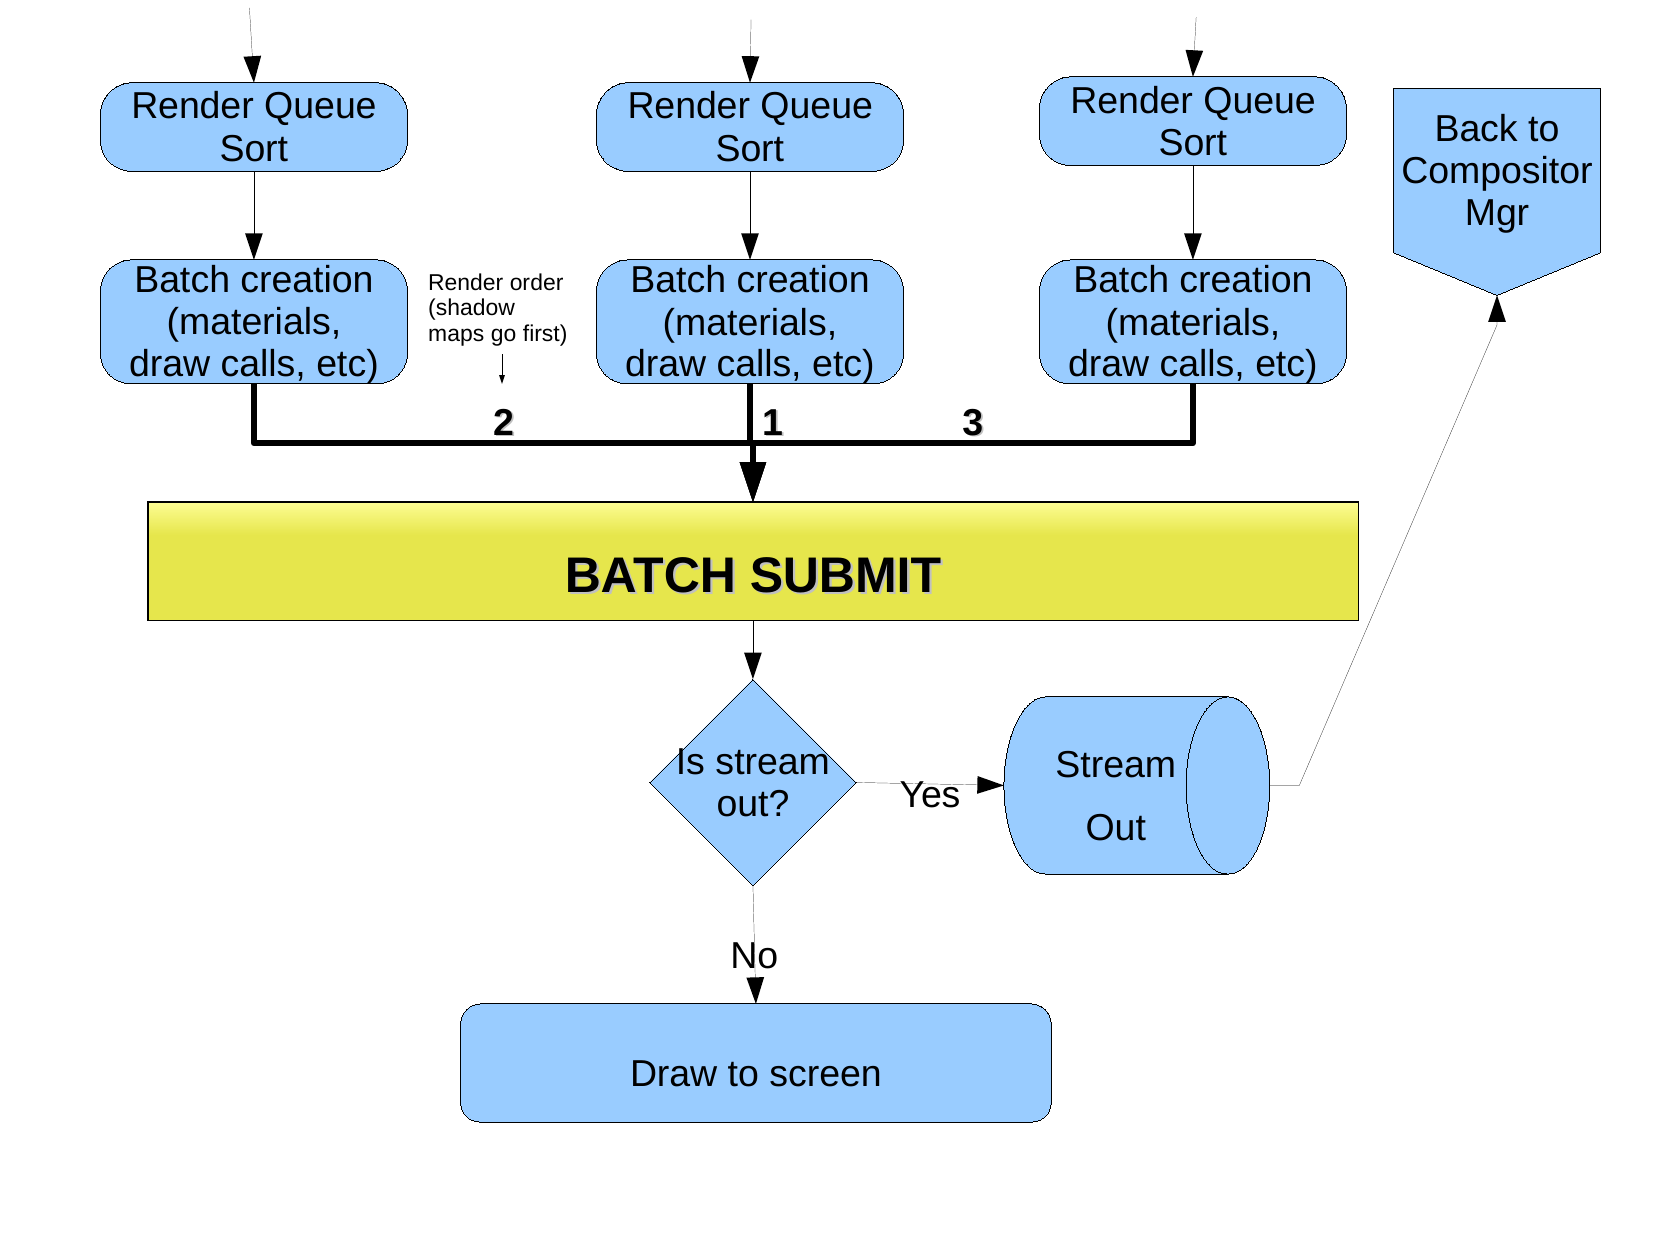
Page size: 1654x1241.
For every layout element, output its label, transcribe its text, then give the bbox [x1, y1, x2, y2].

text_box Batch creation (materials, draw calls, etc) [596, 259, 904, 384]
text_box Batch creation (materials, draw calls, etc) [1039, 259, 1347, 384]
text_box Stream Out [1003, 696, 1270, 875]
text_box Render Queue Sort [596, 82, 904, 172]
text_box BATCH SUBMIT [147, 501, 1359, 621]
text_box Back to Compositor Mgr [1393, 88, 1601, 296]
text_box Draw to screen [460, 1003, 1052, 1123]
text_box Render Queue Sort [1039, 76, 1347, 166]
text_box Render order (shadow maps go first) [413, 262, 591, 355]
text_box Render Queue Sort [100, 82, 408, 172]
text_box Is stream out? [649, 679, 856, 885]
text_box Batch creation (materials, draw calls, etc) [100, 259, 408, 384]
